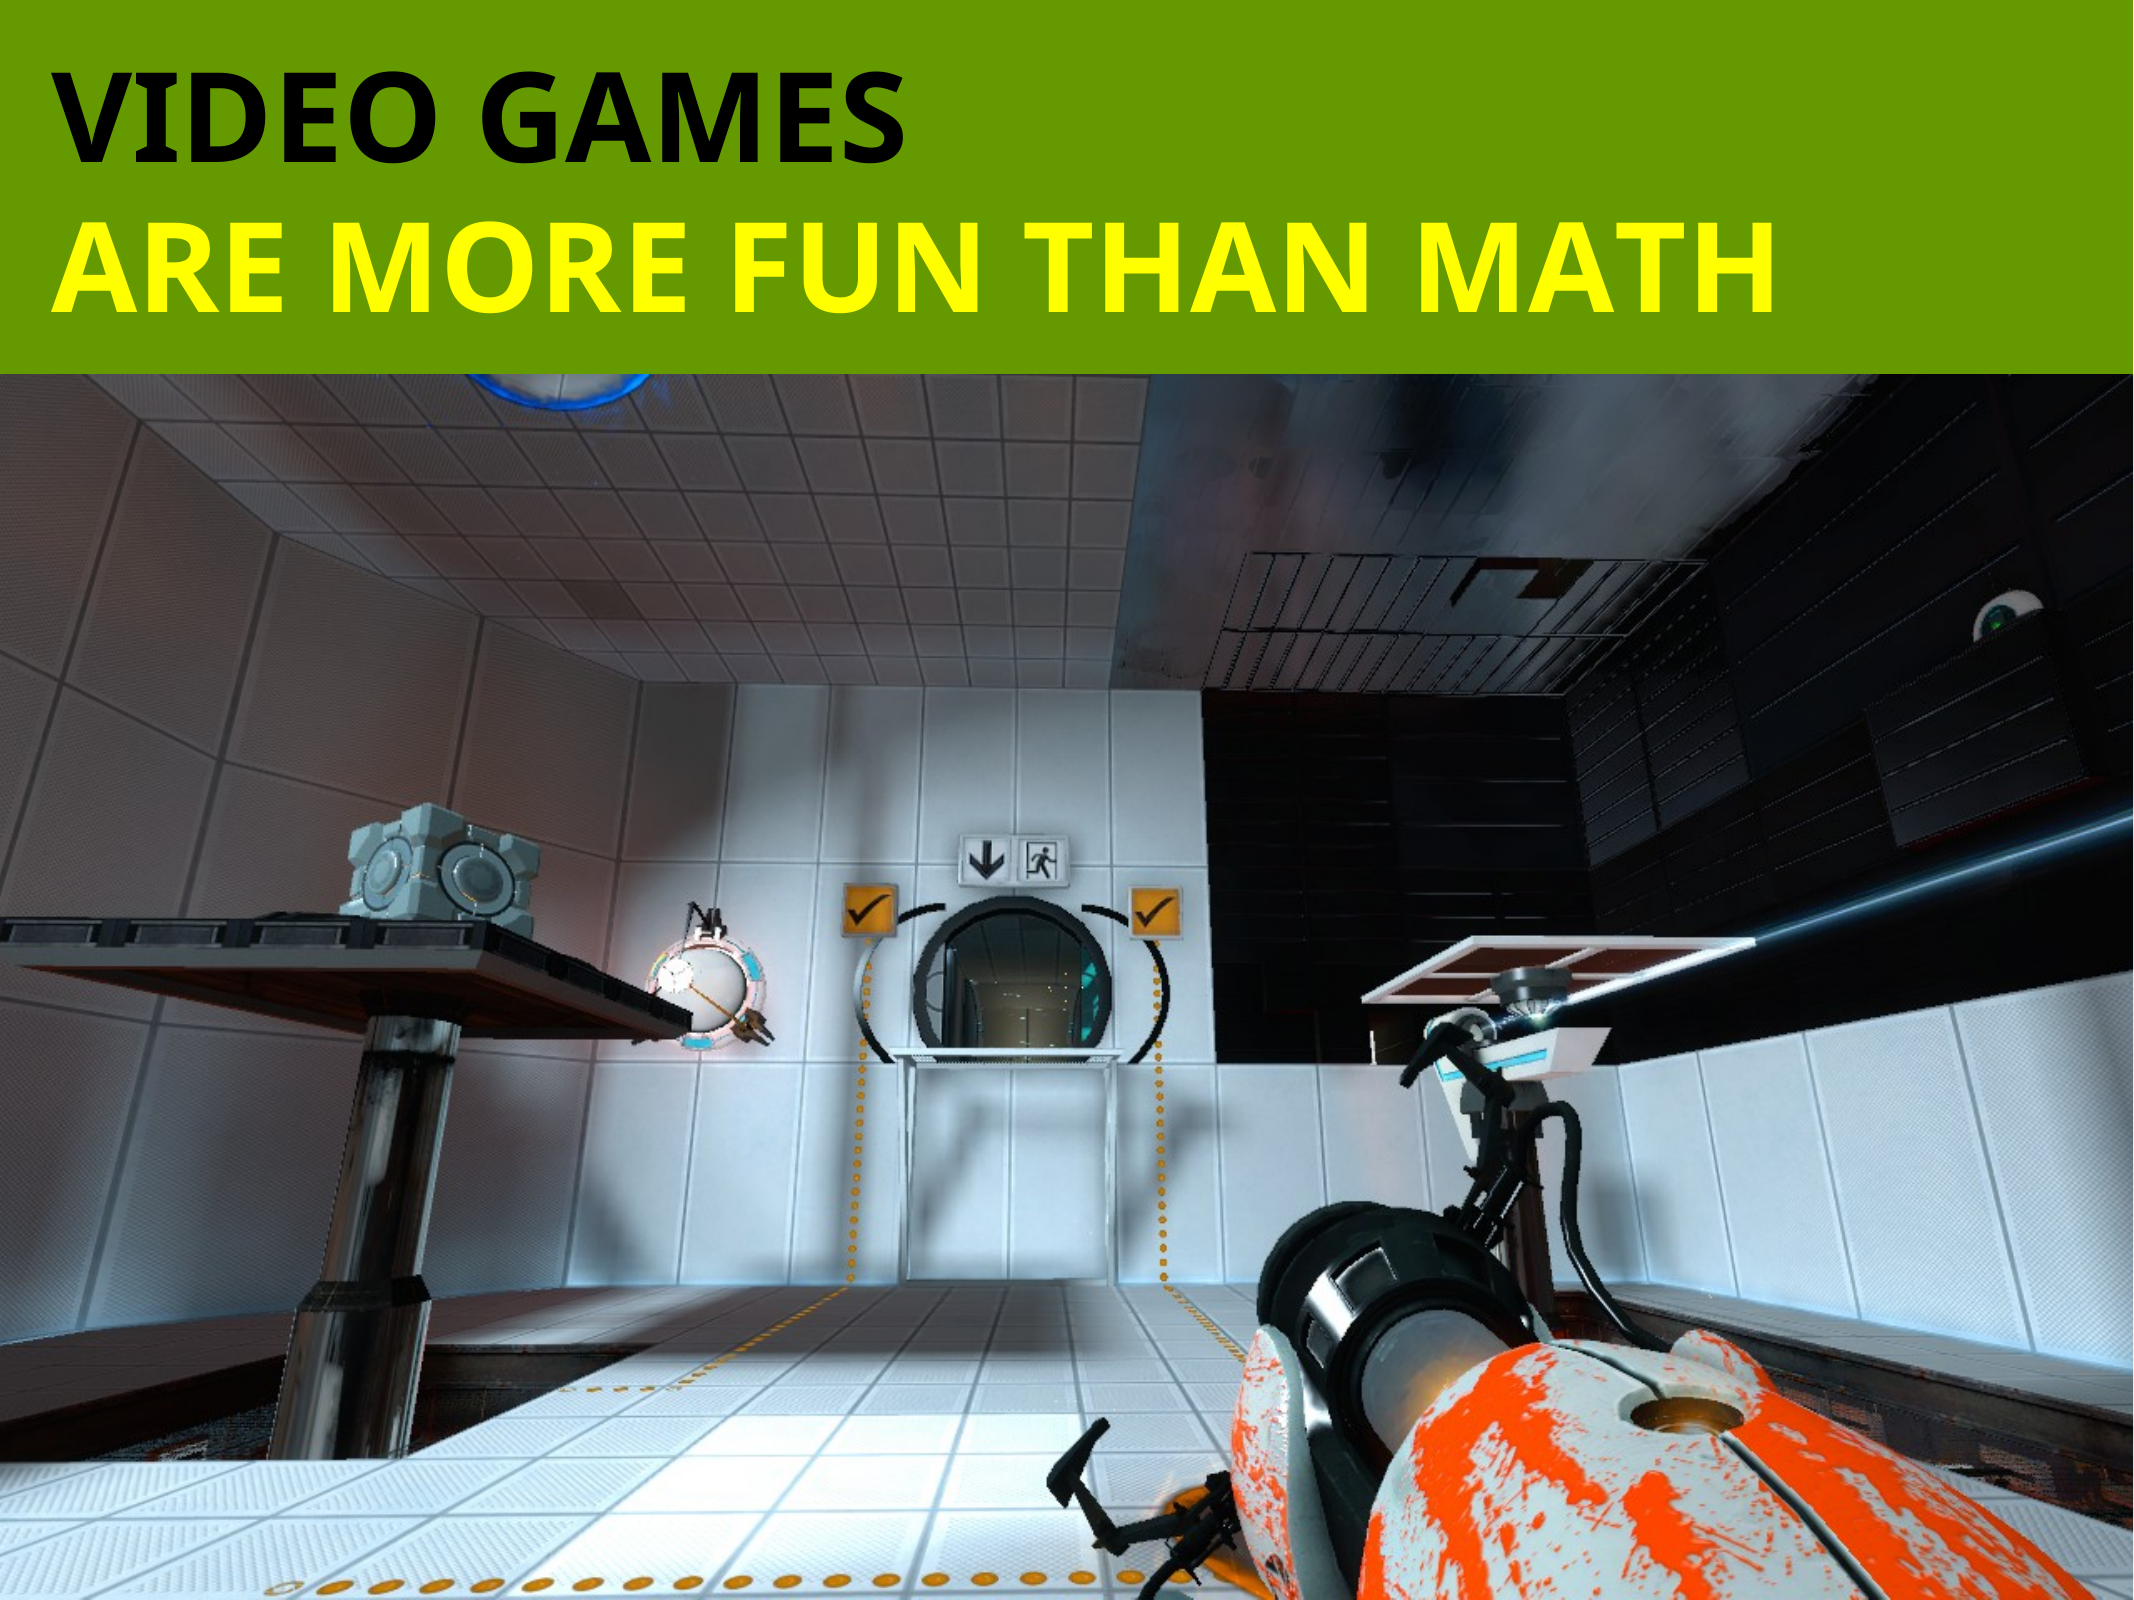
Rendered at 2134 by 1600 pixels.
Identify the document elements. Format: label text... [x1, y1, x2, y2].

text_box VIDEO GAMES ARE MORE FUN THAN MATH [41, 37, 2063, 374]
picture [0, 374, 2134, 1600]
